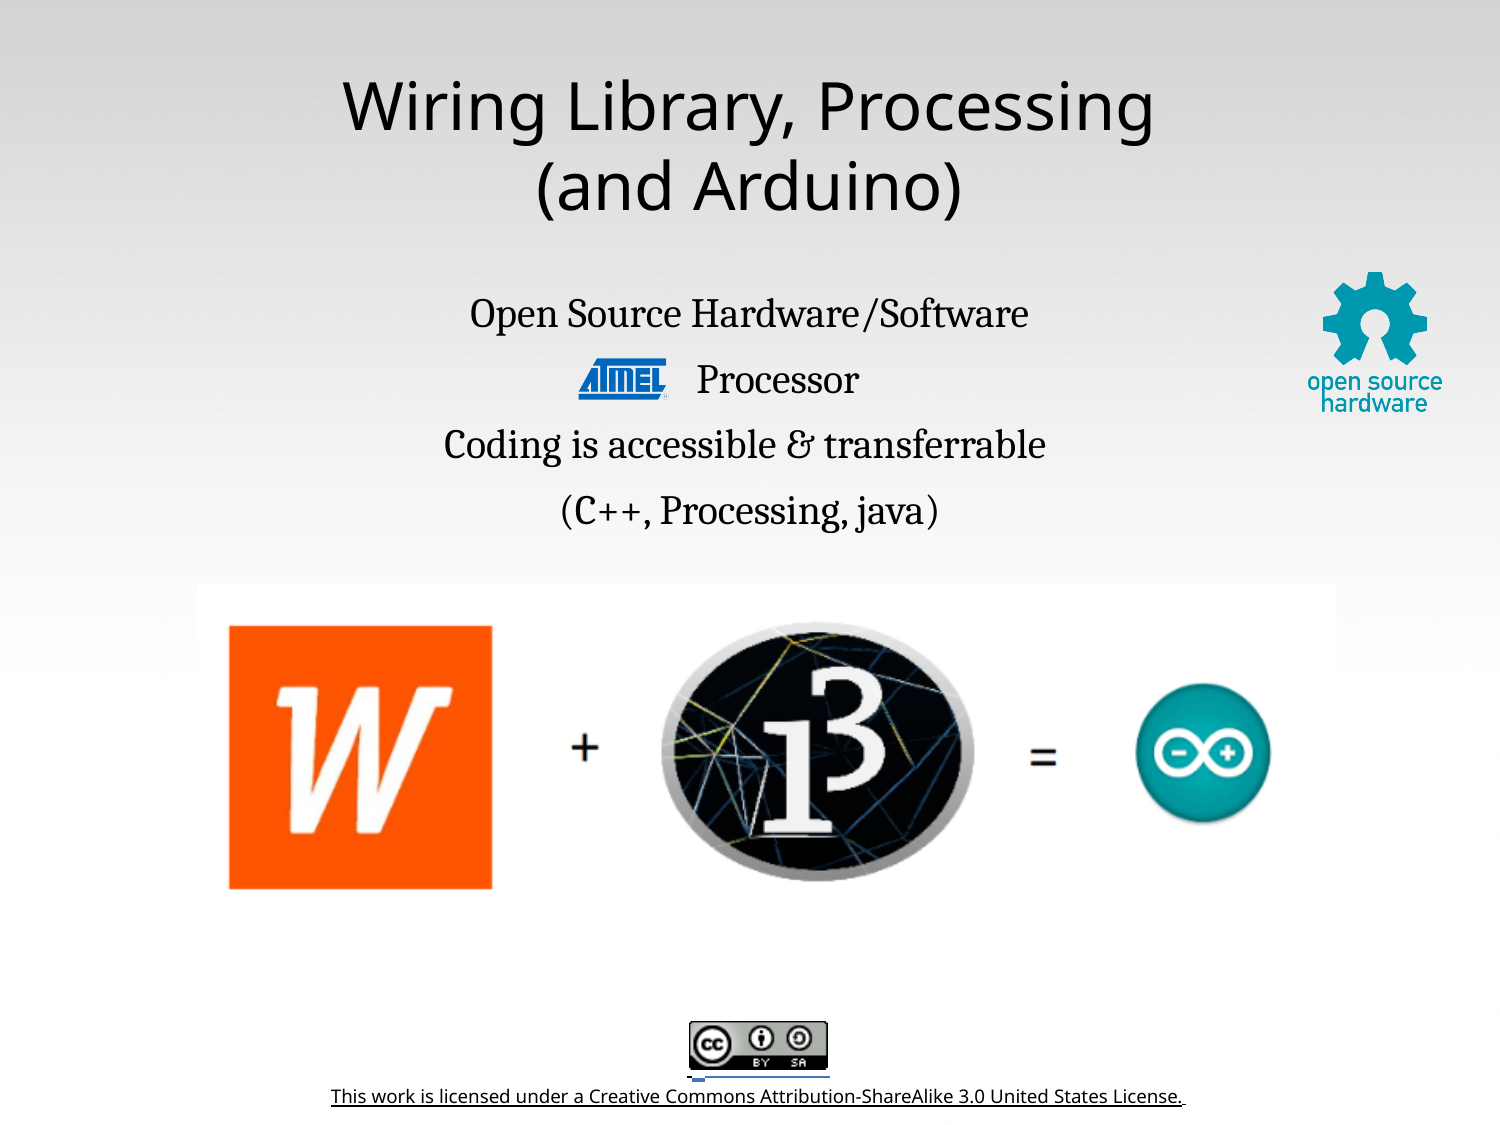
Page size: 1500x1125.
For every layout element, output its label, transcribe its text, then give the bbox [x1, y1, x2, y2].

picture [0, 0, 1500, 1125]
title Wiring Library, Processing (and Arduino) [112, 50, 1388, 212]
list Open Source Hardware/Software Processor Coding is accessible & transferrable (C++, Processing, java) [112, 212, 1388, 563]
